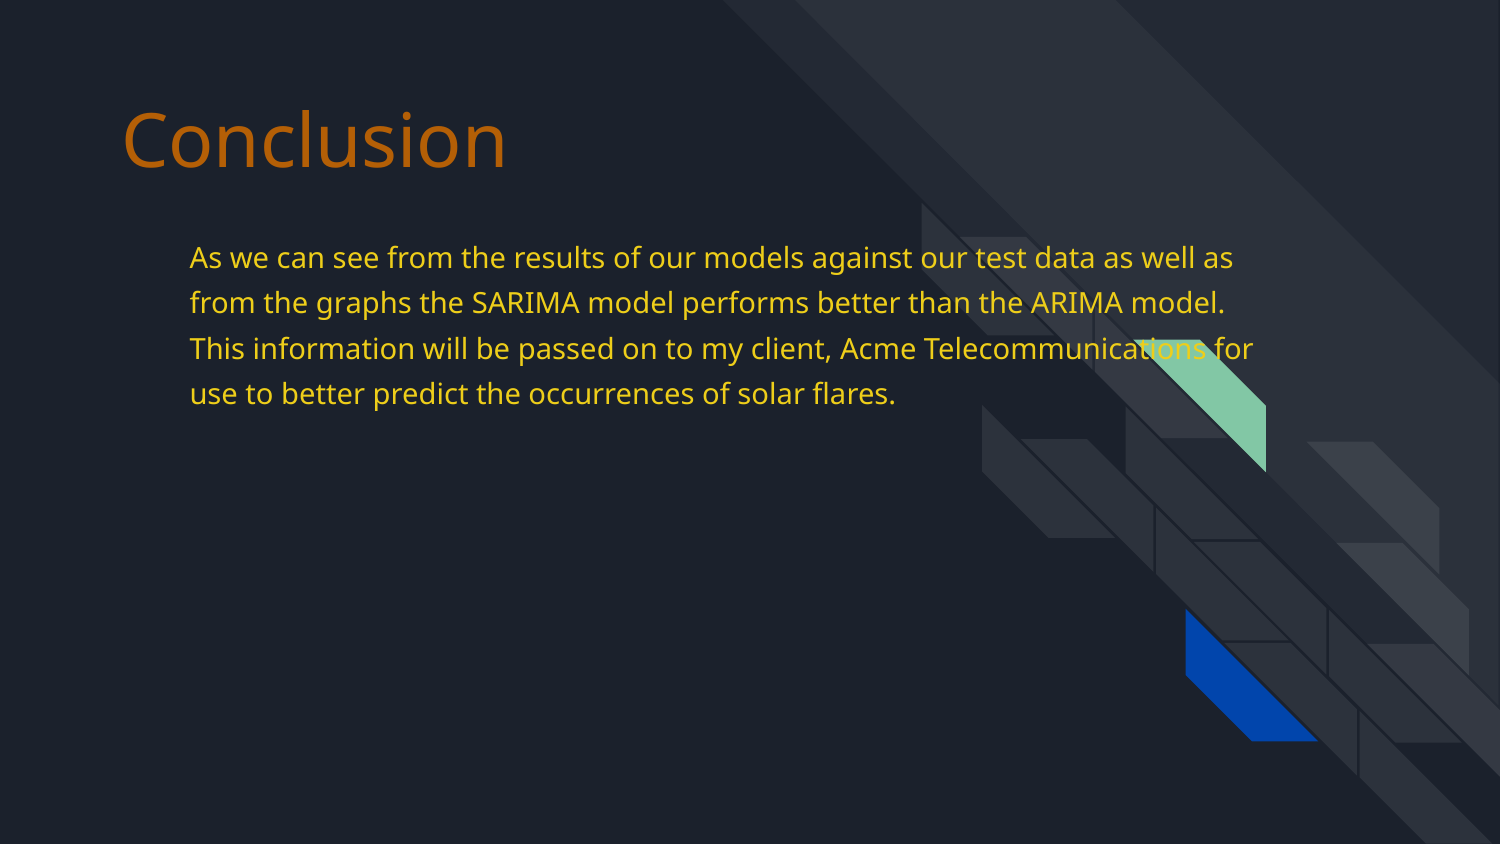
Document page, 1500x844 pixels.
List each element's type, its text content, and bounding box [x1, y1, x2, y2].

text_box As we can see from the results of our models against our test data as well as from the graphs the SARIMA model performs better than the ARIMA model. This information will be passed on to my client, Acme Telecommunications for use to better predict the occurrences of solar flares. [174, 213, 1282, 700]
title Conclusion [106, 77, 682, 198]
